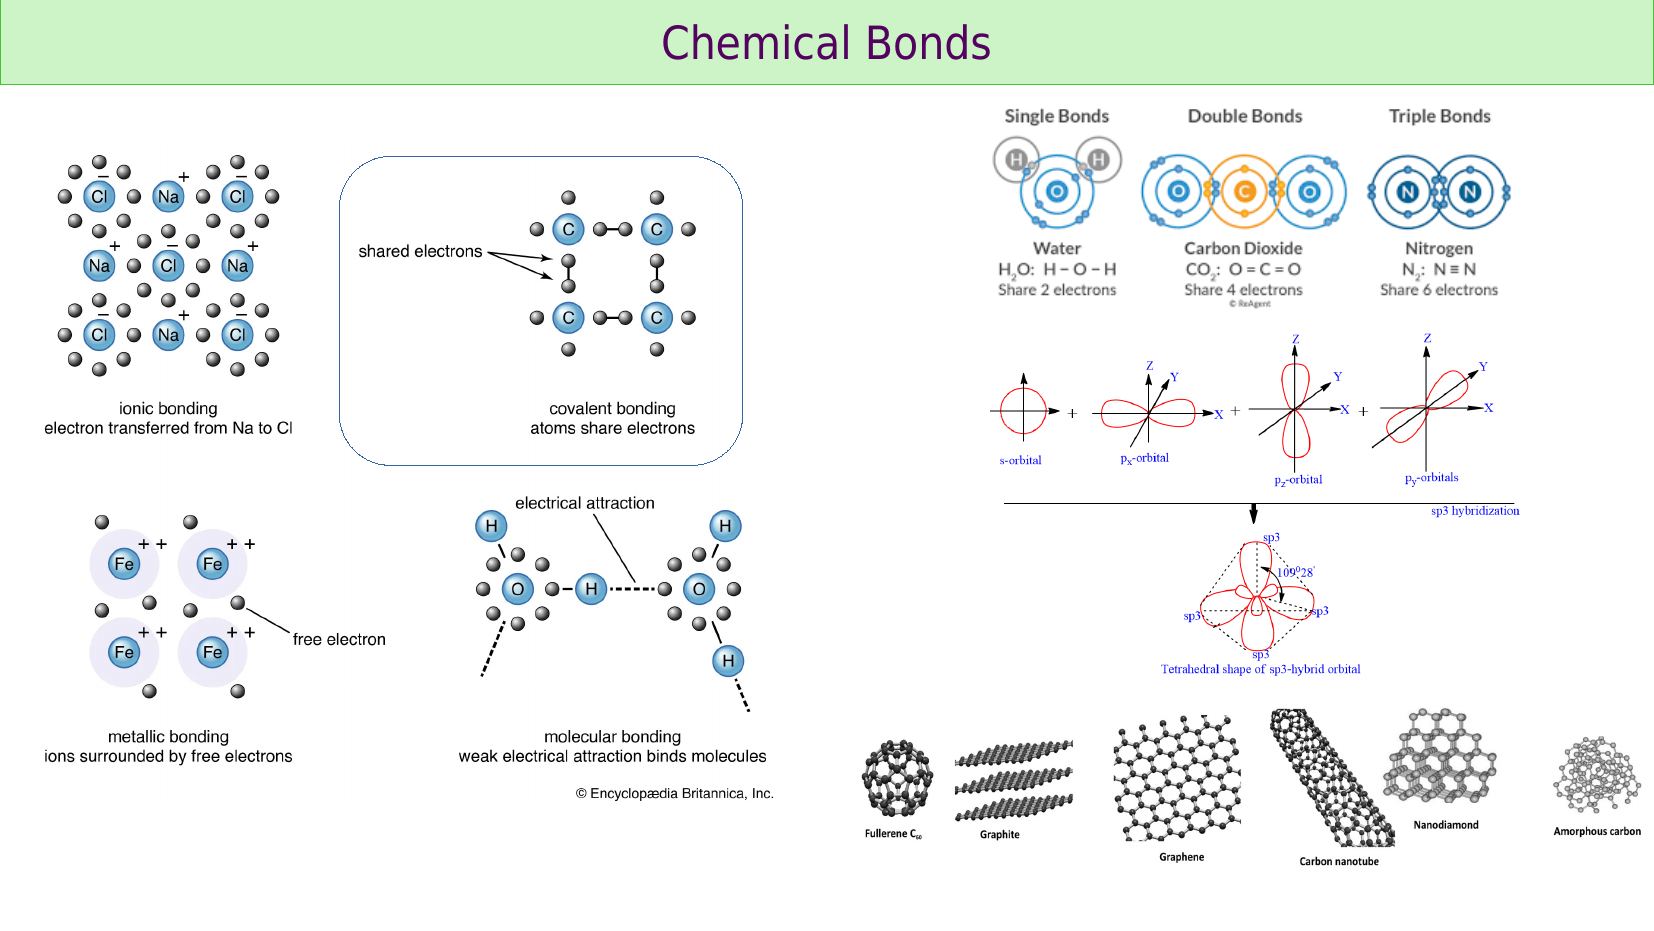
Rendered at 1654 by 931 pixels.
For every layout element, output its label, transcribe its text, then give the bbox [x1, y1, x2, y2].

picture [1106, 698, 1500, 877]
text_box Chemical Bonds [646, 9, 1008, 78]
picture [30, 141, 781, 805]
text_box [0, 0, 1654, 85]
picture [845, 725, 1079, 850]
picture [990, 323, 1528, 689]
picture [1534, 724, 1654, 851]
picture [984, 108, 1518, 310]
